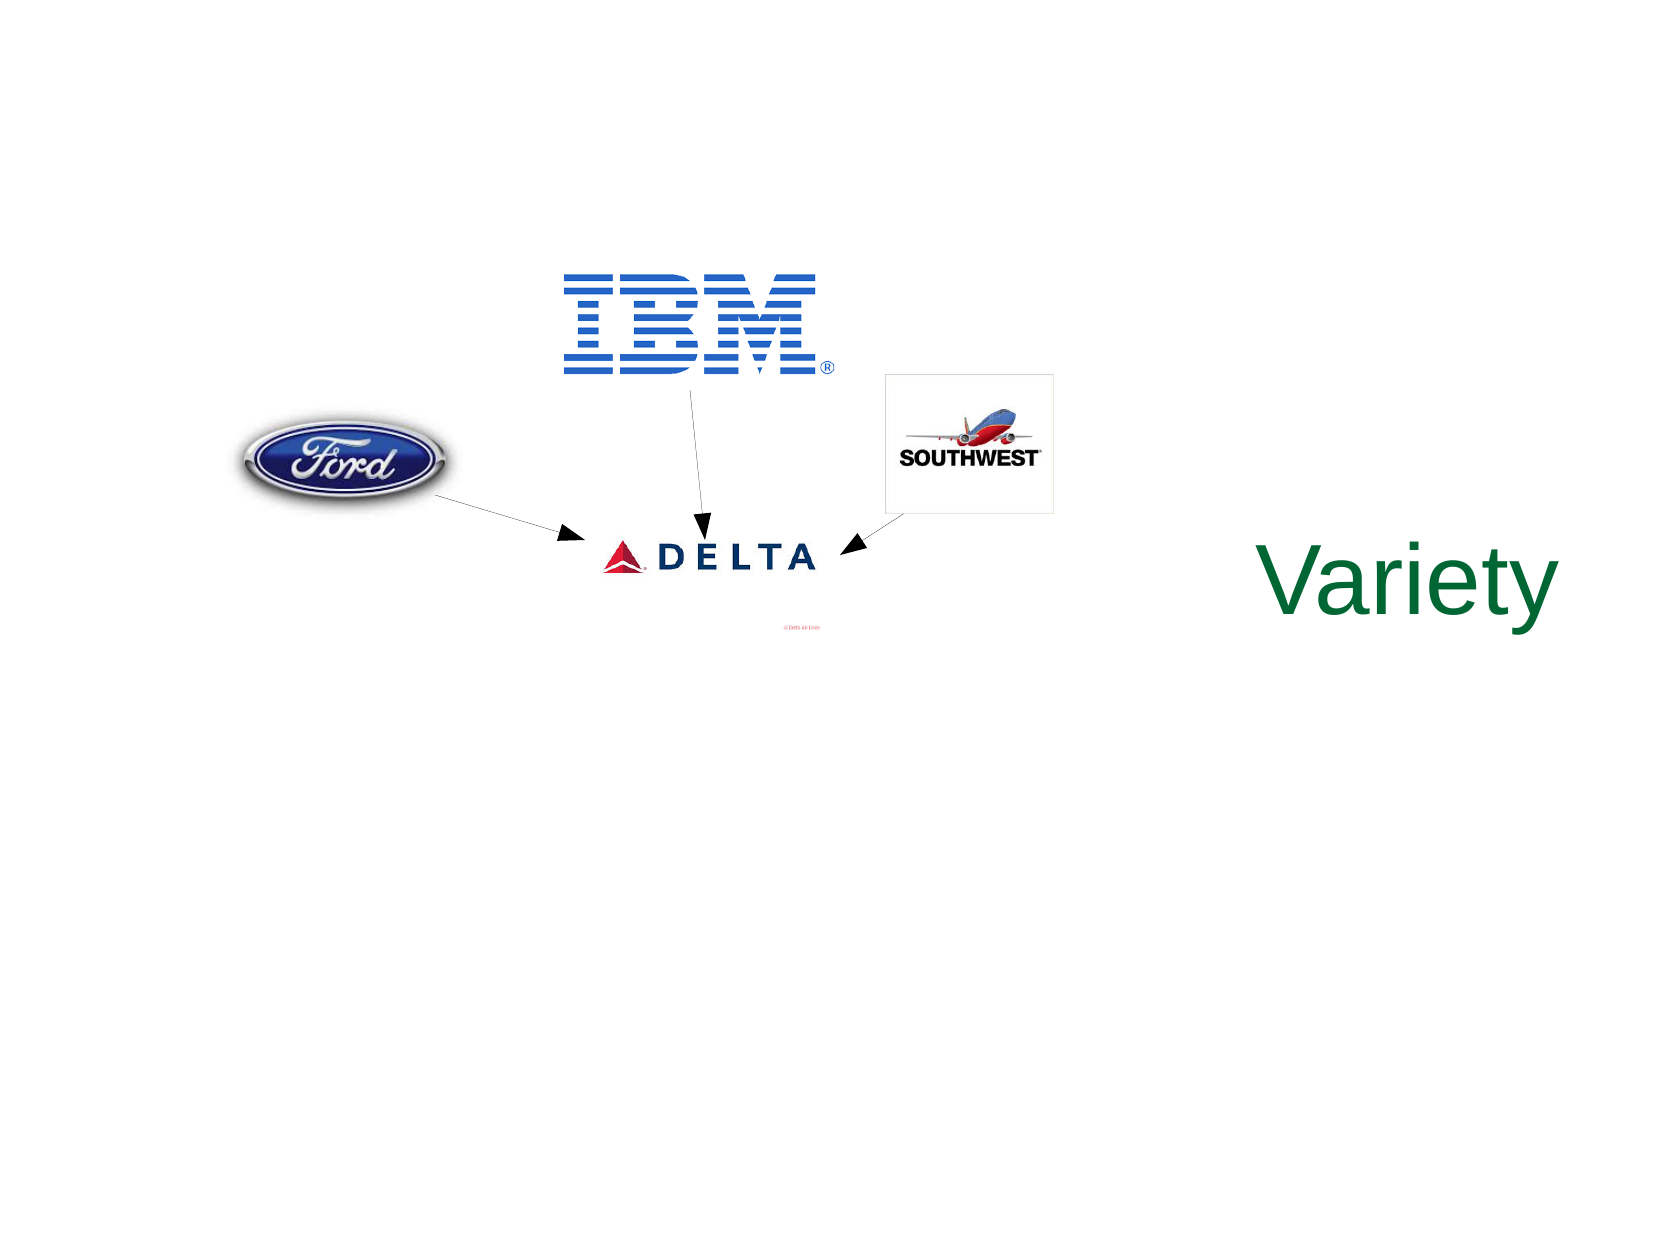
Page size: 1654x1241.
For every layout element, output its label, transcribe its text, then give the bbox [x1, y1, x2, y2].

picture [180, 370, 511, 556]
picture [885, 374, 1054, 514]
picture [555, 257, 841, 391]
list Variety [1185, 524, 1624, 659]
picture [600, 483, 820, 631]
